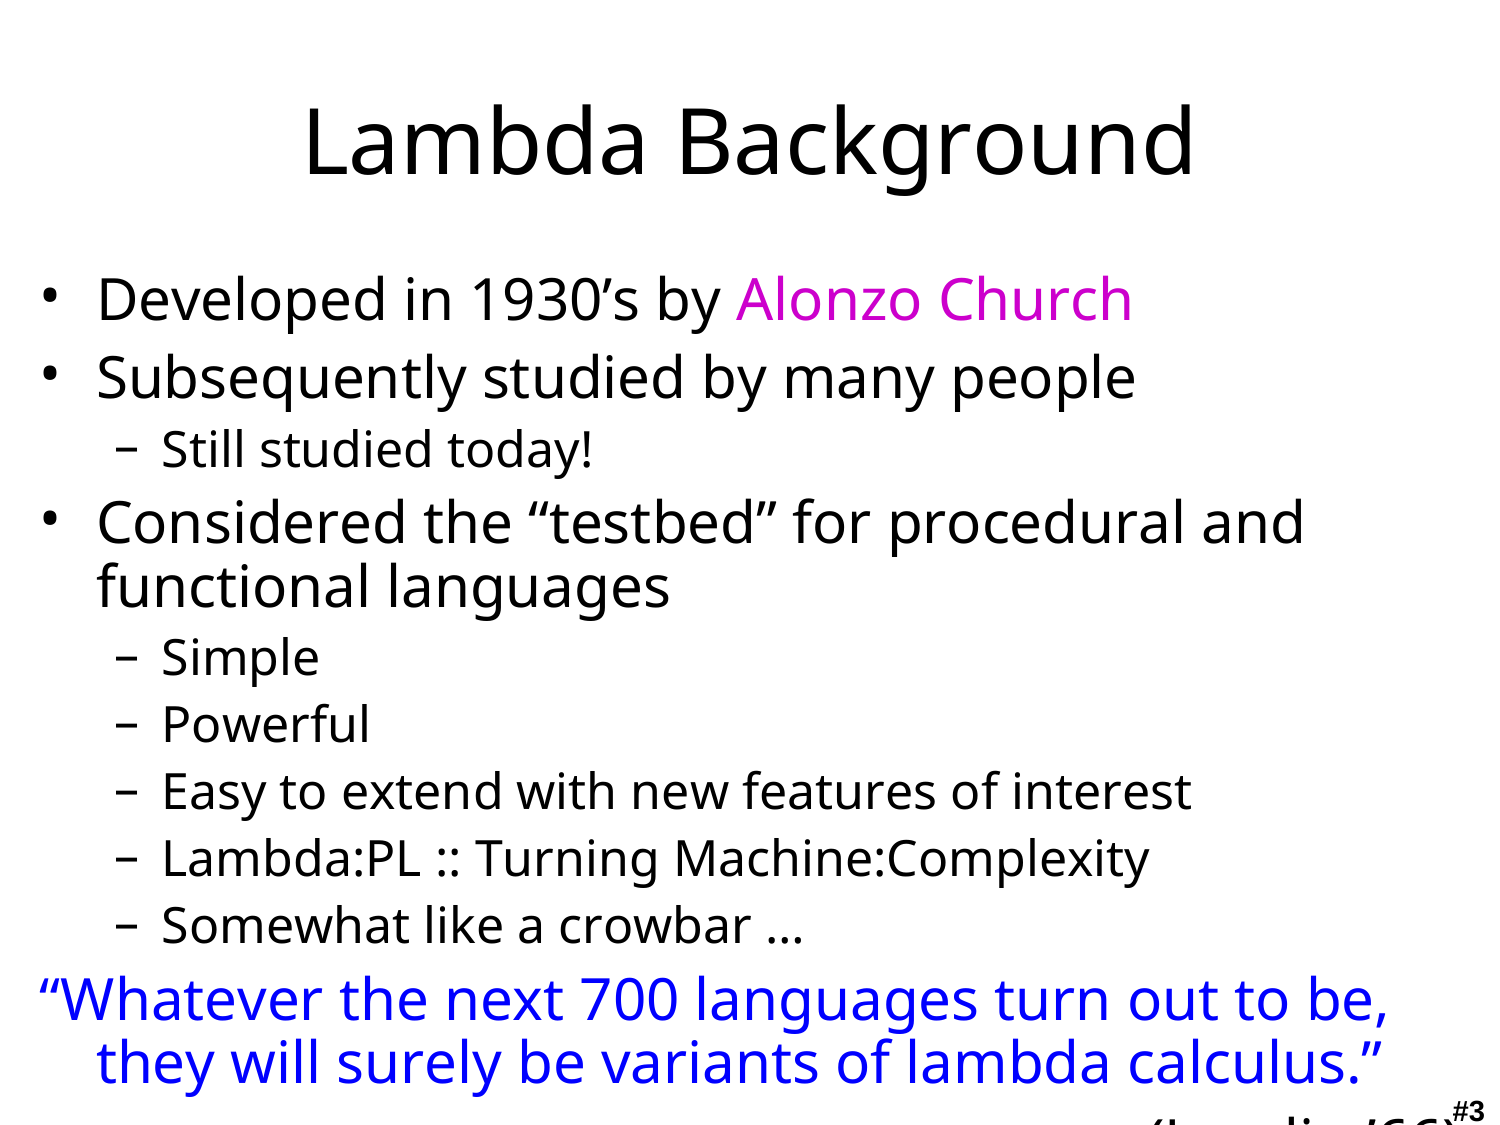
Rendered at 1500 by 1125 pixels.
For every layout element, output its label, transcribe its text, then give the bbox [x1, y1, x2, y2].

title Lambda Background [24, 45, 1476, 233]
list Developed in 1930’s by Alonzo Church Subsequently studied by many people Still studied today! Considered the “testbed” for procedural and functional languages Simple Powerful Easy to extend with new features of interest Lambda:PL :: Turning Machine:Complexity Somewhat like a crowbar … “Whatever the next 700 languages turn out to be, they will surely be variants of lambda calculus.” (Landin ’66) [24, 262, 1476, 1101]
